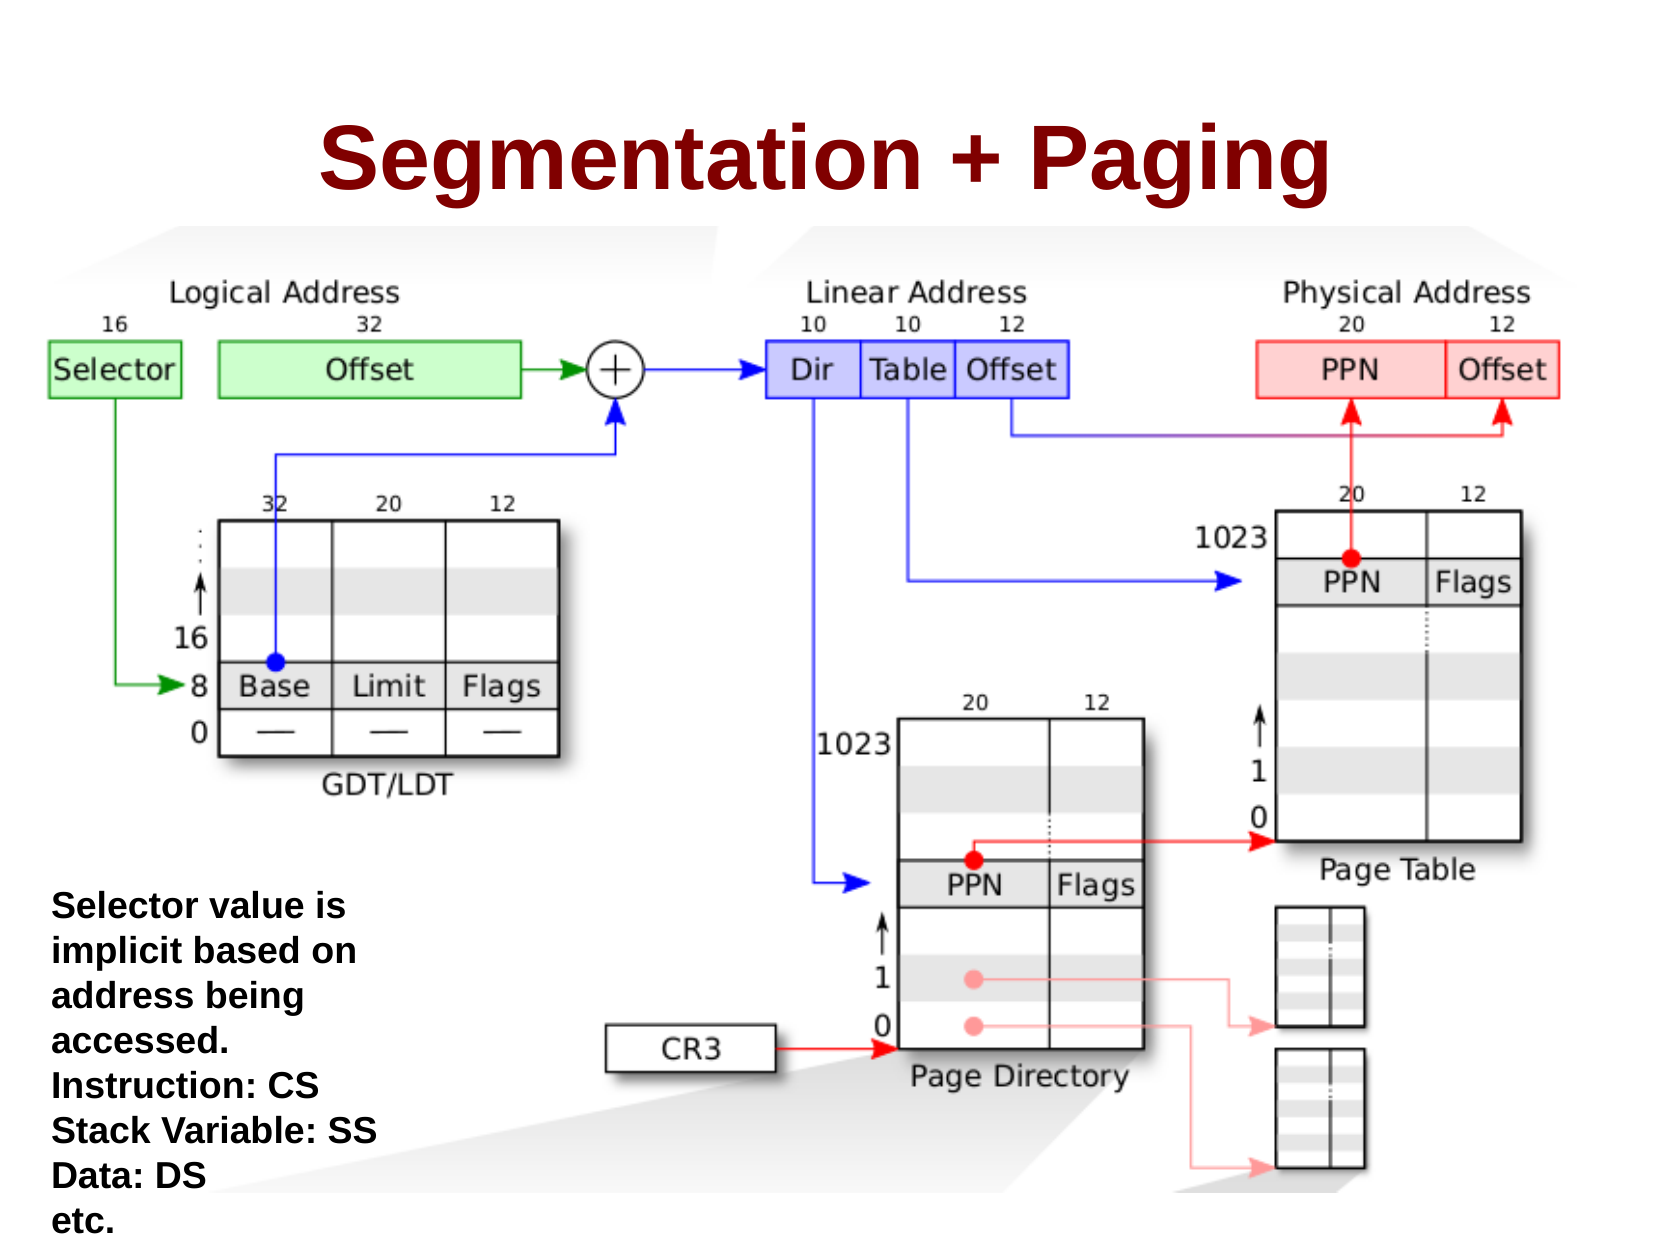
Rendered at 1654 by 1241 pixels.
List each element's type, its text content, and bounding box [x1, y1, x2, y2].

title Segmentation + Paging [82, 49, 1571, 226]
text_box Selector value is implicit based on address being accessed. Instruction: CS Stack Variable: SS Data: DS etc. [36, 874, 461, 1225]
picture [36, 226, 1607, 1193]
